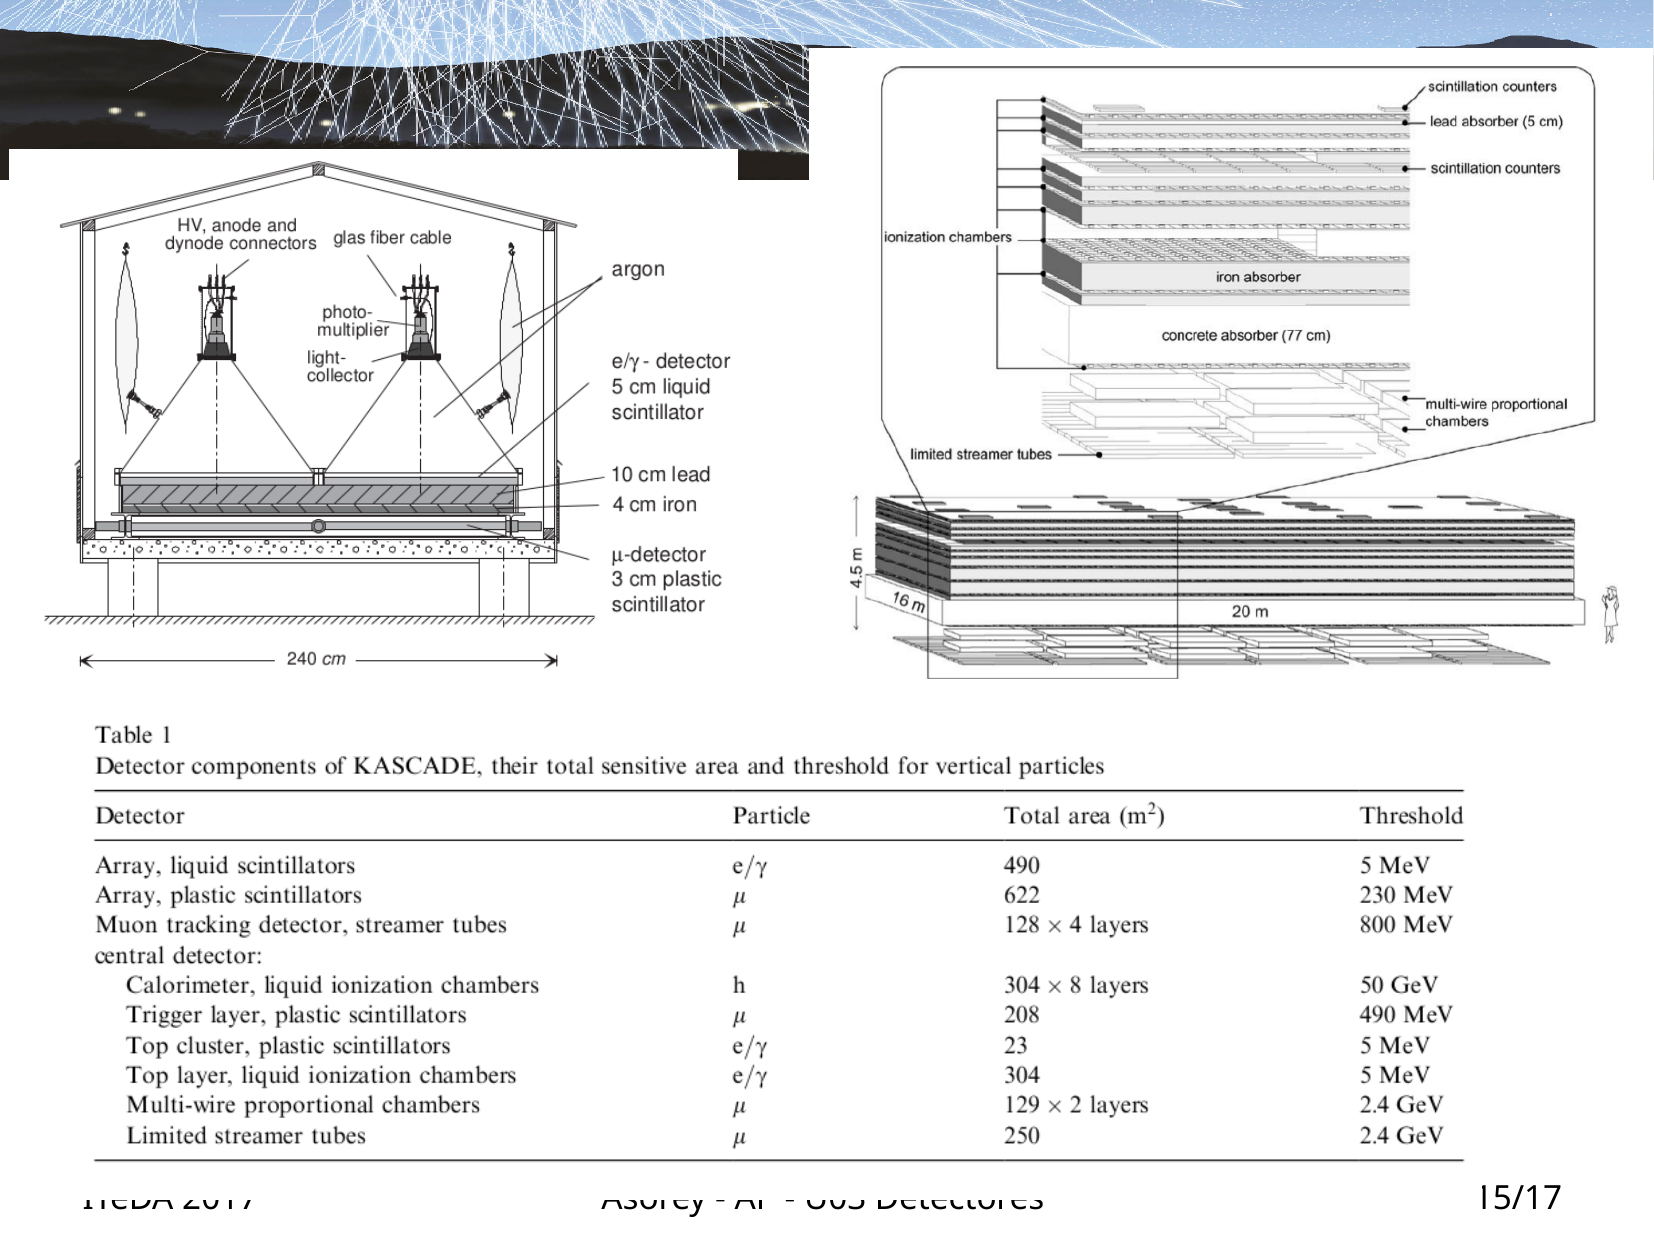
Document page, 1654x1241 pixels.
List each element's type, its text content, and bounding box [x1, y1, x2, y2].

picture [79, 704, 1482, 1201]
picture [0, 0, 1654, 691]
title Kascade detector [86, 49, 809, 226]
